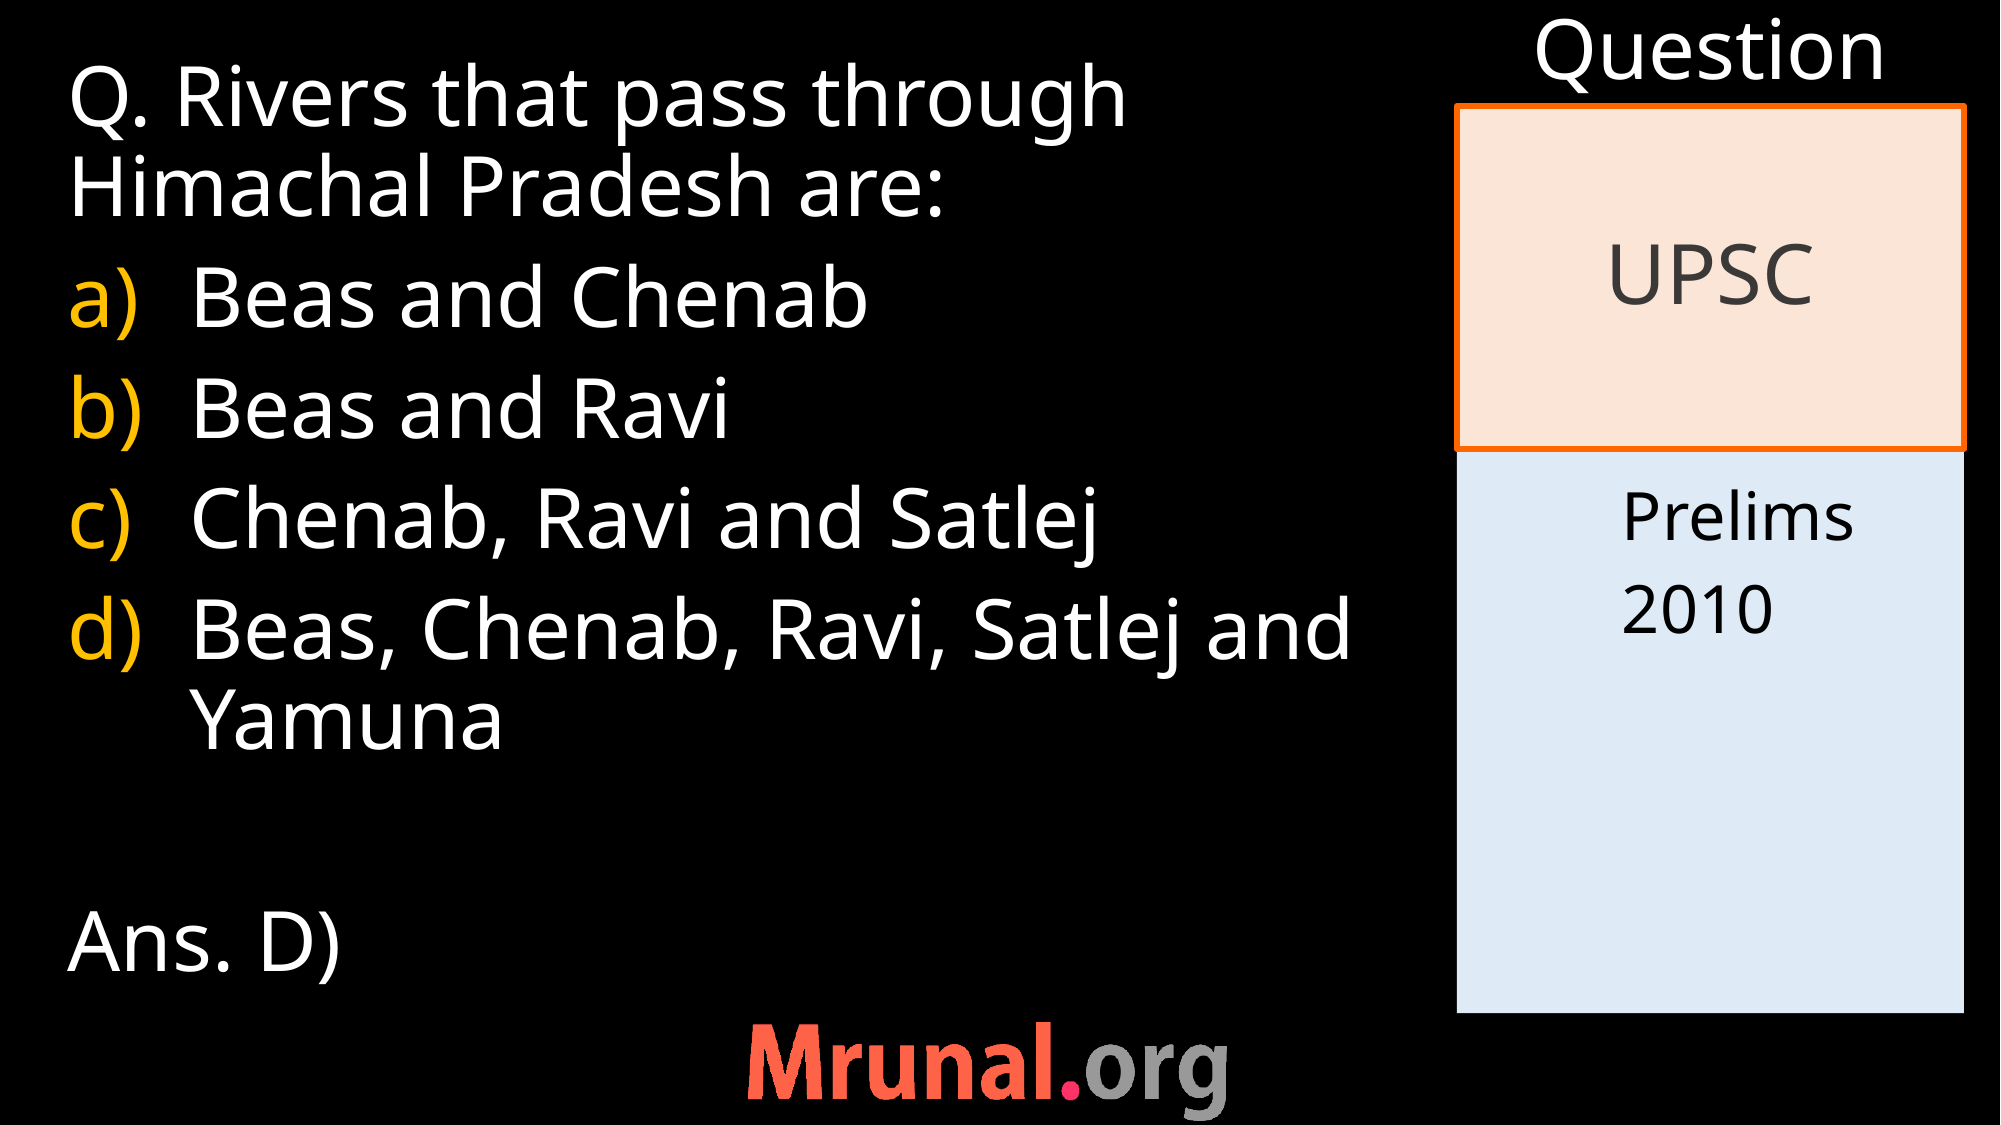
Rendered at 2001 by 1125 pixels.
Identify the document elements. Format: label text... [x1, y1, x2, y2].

picture [741, 1014, 1230, 1125]
list Question [1457, 0, 1964, 106]
list Prelims 2010 [1456, 452, 1964, 1014]
title UPSC [1456, 106, 1964, 449]
list Q. Rivers that pass through Himachal Pradesh are: Beas and Chenab Beas and Ravi Chenab, Ravi and Satlej Beas, Chenab, Ravi, Satlej and Yamuna Ans. D) [52, 47, 1447, 1014]
